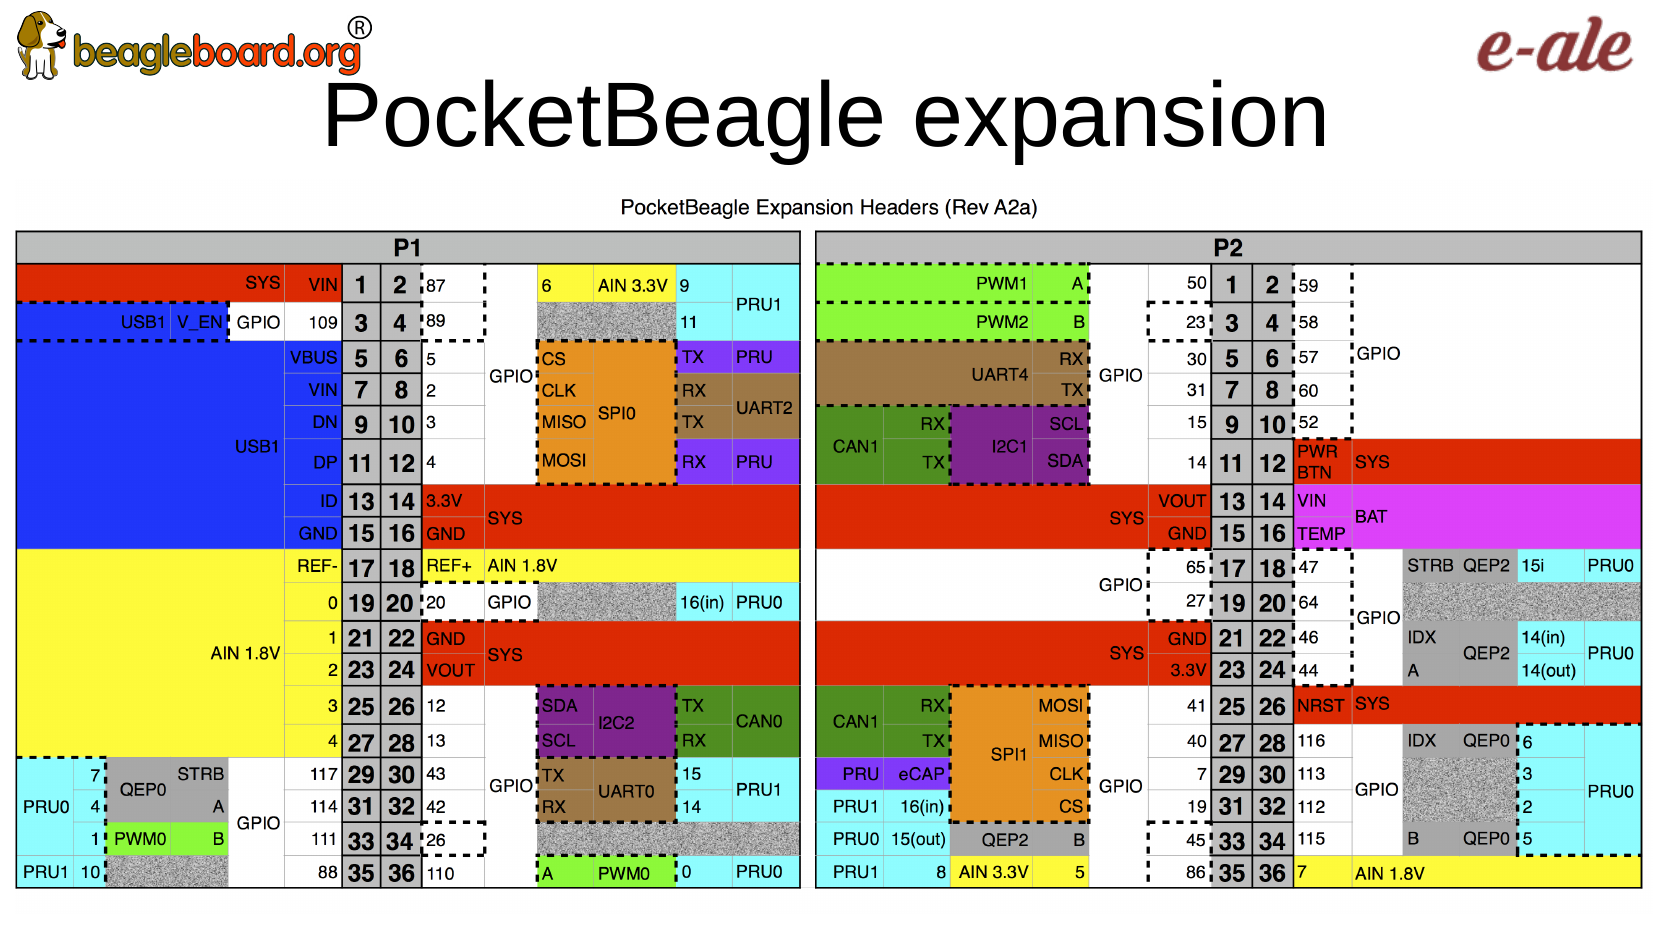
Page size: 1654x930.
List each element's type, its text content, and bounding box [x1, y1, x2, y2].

title PocketBeagle expansion [82, 37, 1571, 179]
picture [1475, 14, 1636, 74]
picture [15, 179, 1653, 915]
picture [17, 11, 372, 80]
